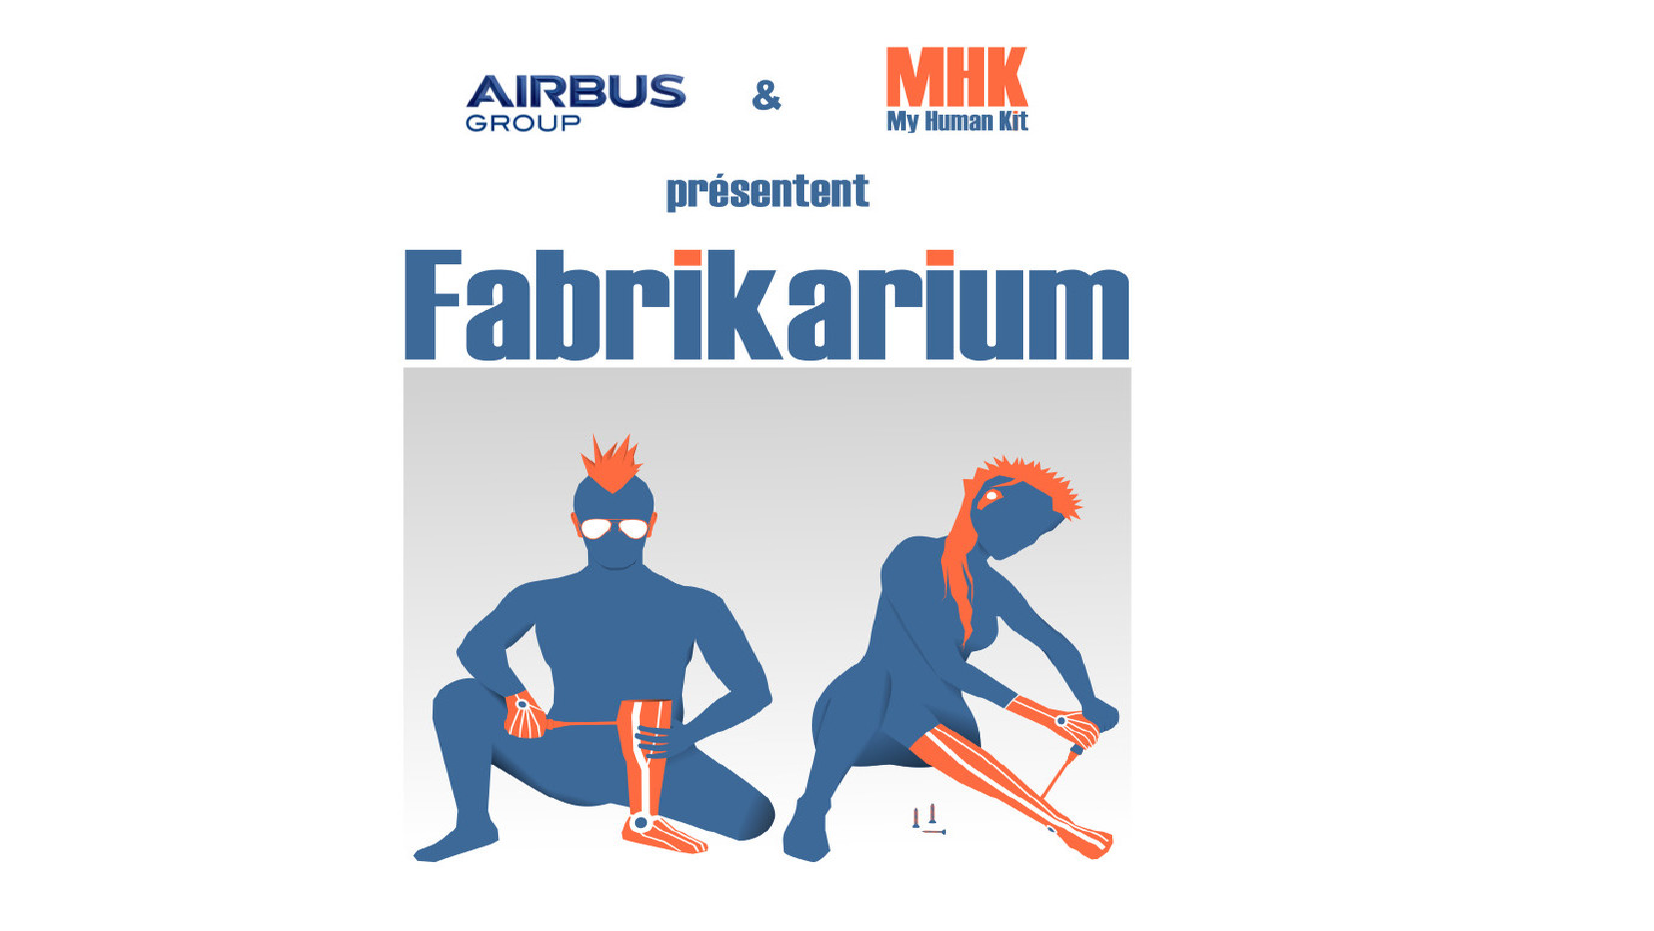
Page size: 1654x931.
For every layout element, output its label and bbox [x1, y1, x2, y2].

picture [285, 0, 1252, 931]
